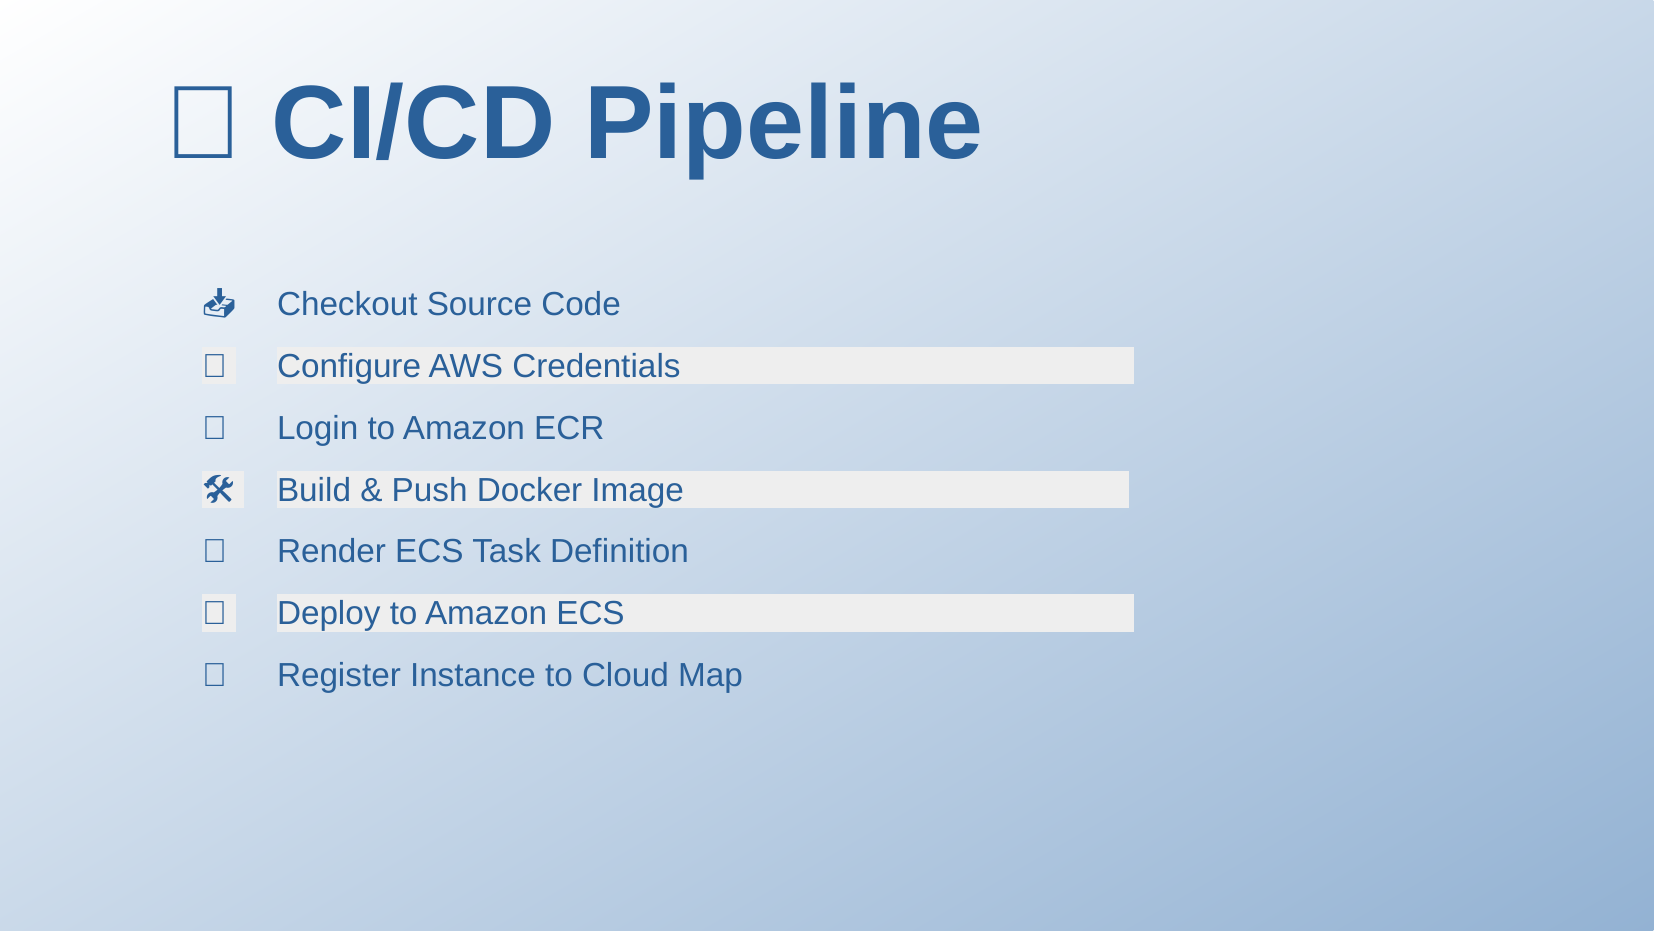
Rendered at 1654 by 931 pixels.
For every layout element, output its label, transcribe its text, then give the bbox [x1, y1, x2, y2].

text_box 🎯 CI/CD Pipeline [149, 57, 1613, 197]
text_box 📥 Checkout Source Code 🔐 Configure AWS Credentials 🐳 Login to Amazon ECR 🛠️ Build & Push Docker Image 📄 Render ECS Task Definition 🚢 Deploy to Amazon ECS 🌐 Register Instance to Cloud Map [187, 278, 1388, 825]
